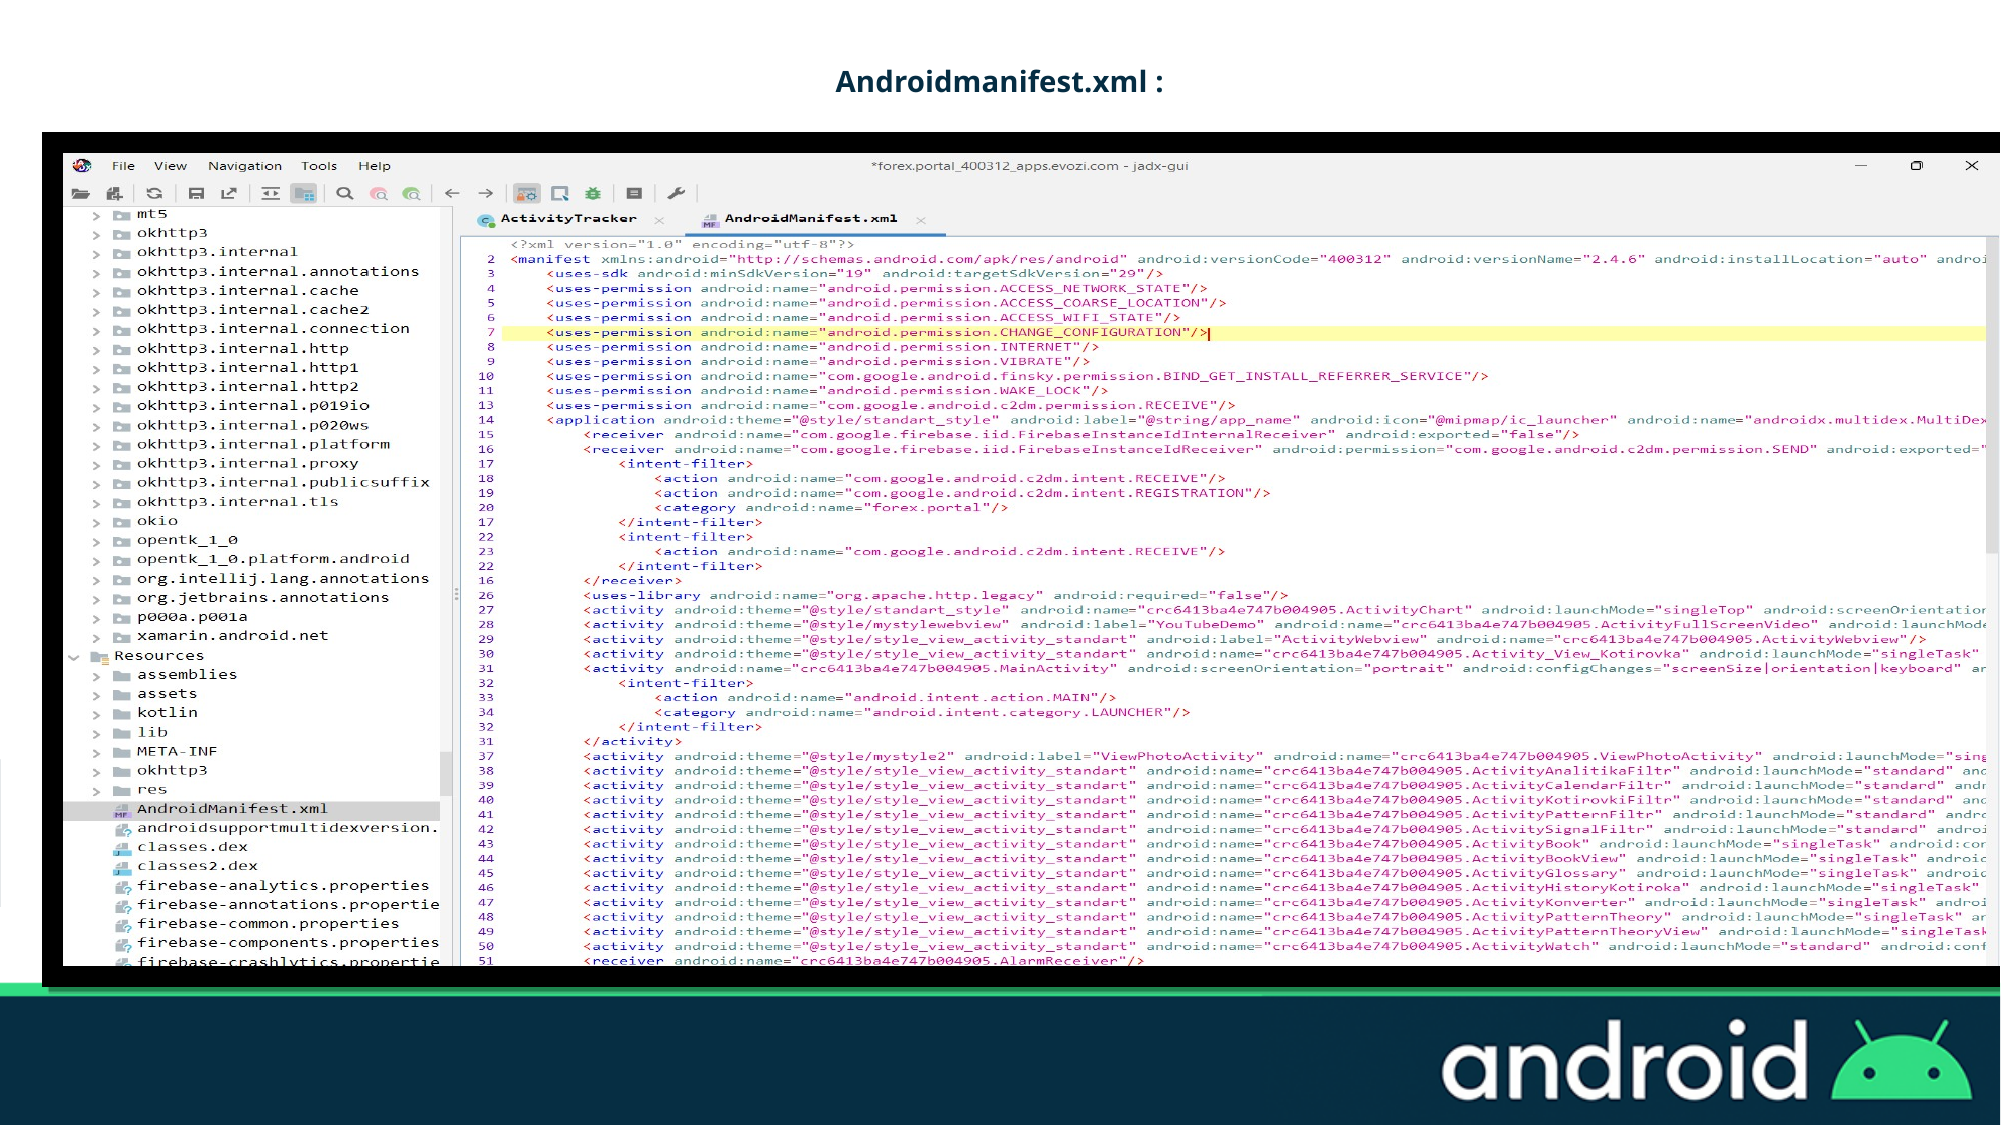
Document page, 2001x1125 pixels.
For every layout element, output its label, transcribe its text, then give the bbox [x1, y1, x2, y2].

picture [62, 152, 2000, 967]
title Androidmanifest.xml : [137, 59, 1863, 132]
